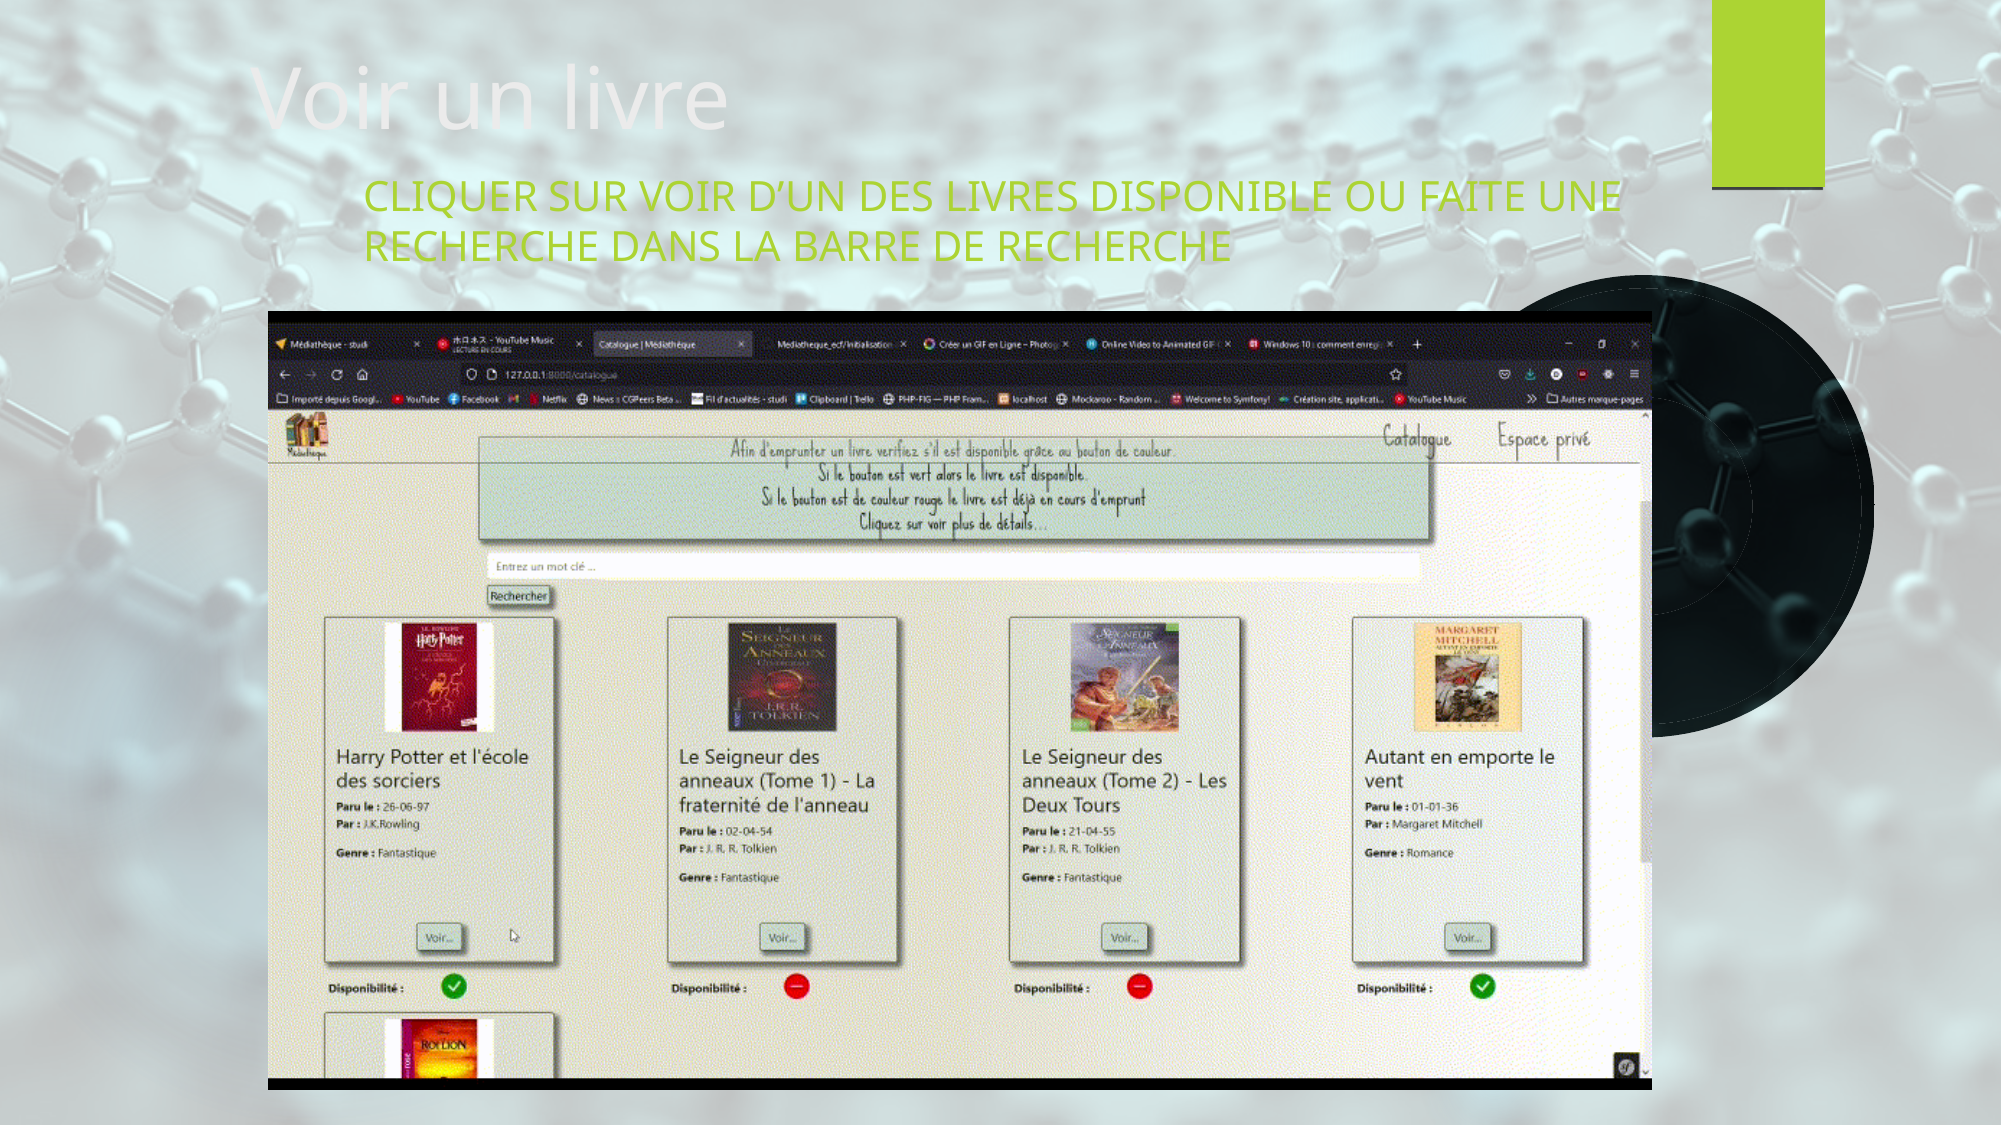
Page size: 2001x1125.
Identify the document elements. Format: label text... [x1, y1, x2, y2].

text_box [1712, 0, 1825, 187]
title Voir un livre [235, 35, 1684, 155]
subtitle Cliquer sur voir d’un des livres disponible ou faite une recherche dans la barre de recherche [348, 162, 1797, 304]
picture [0, 0, 2000, 1125]
